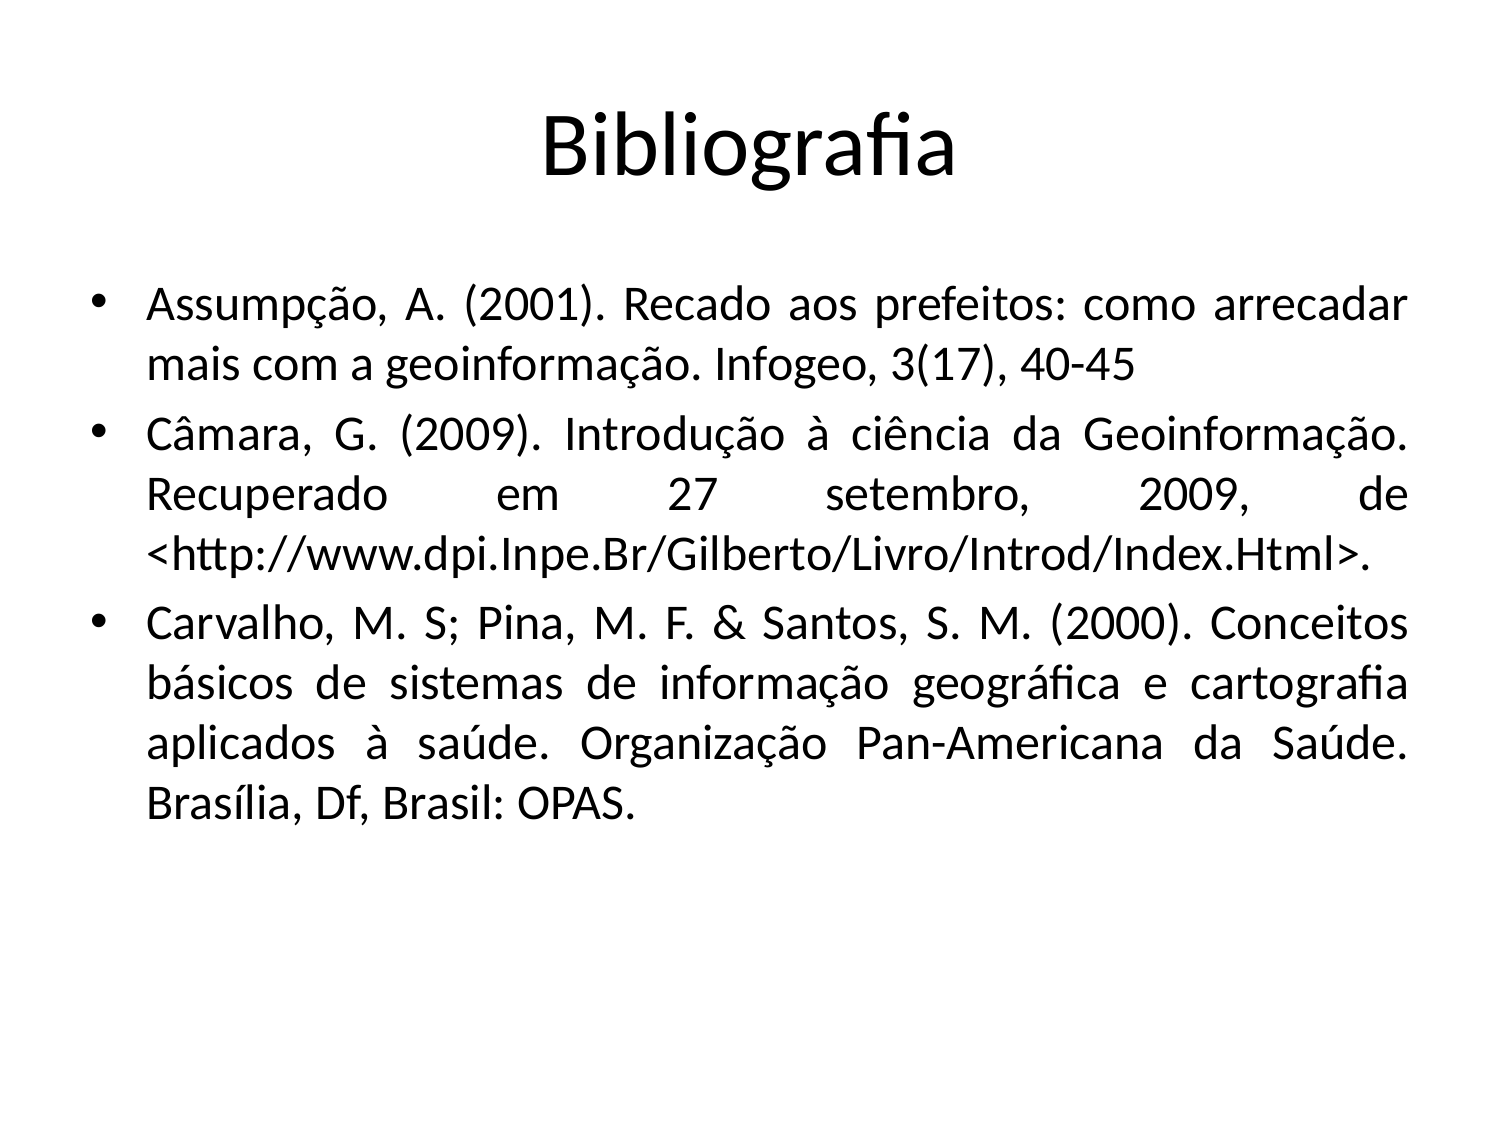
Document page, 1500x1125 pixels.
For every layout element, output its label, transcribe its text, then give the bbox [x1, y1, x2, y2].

title Bibliografia [75, 45, 1425, 233]
list Assumpção, A. (2001). Recado aos prefeitos: como arrecadar mais com a geoinformação. Infogeo, 3(17), 40-45 Câmara, G. (2009). Introdução à ciência da Geoinformação. Recuperado em 27 setembro, 2009, de <http://www.dpi.Inpe.Br/Gilberto/Livro/Introd/Index.Html>. Carvalho, M. S; Pina, M. F. & Santos, S. M. (2000). Conceitos básicos de sistemas de informação geográfica e cartografia aplicados à saúde. Organização Pan-Americana da Saúde. Brasília, Df, Brasil: OPAS. [75, 262, 1425, 1005]
